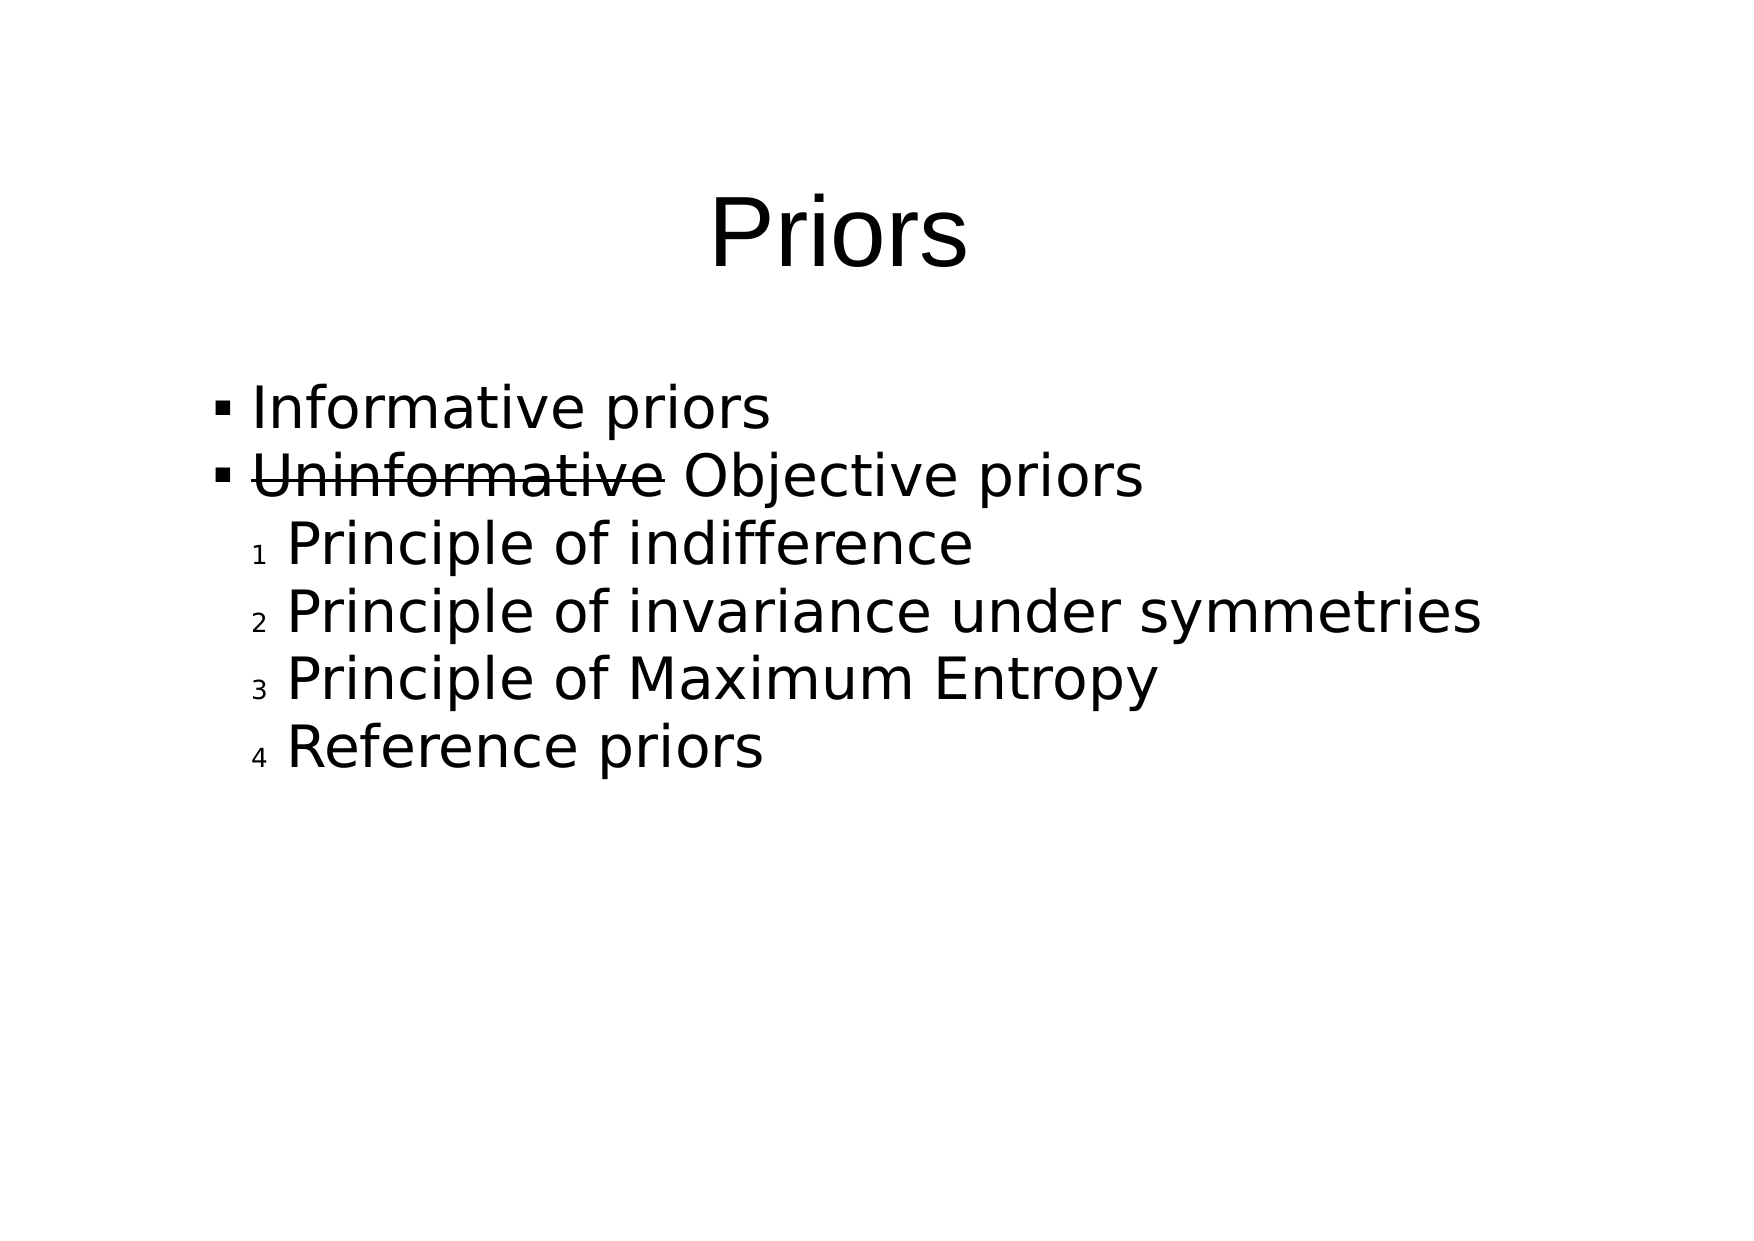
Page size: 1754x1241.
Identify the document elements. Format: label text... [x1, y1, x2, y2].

text_box Informative priors Uninformative Objective priors Principle of indifference Principle of invariance under symmetries Principle of Maximum Entropy Reference priors [200, 367, 1503, 993]
text_box Priors [693, 168, 1081, 299]
